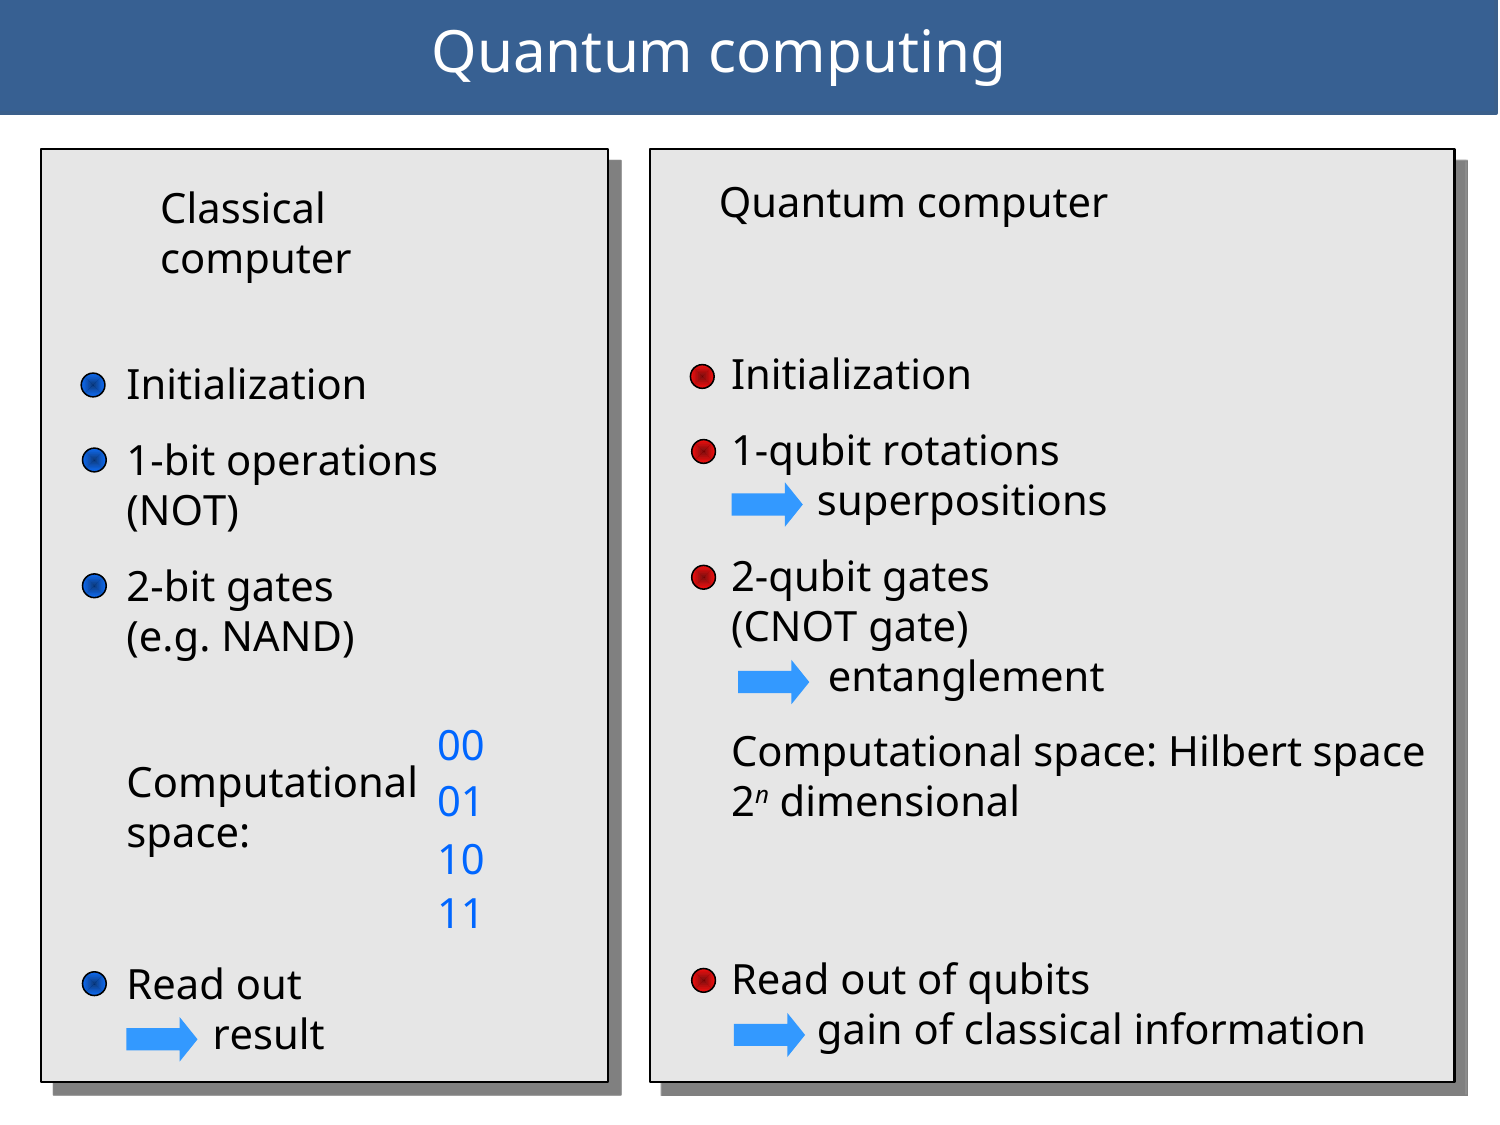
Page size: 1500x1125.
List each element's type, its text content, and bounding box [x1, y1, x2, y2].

text_box 11 [422, 879, 501, 946]
text_box 00 [422, 710, 501, 777]
text_box Initialization 1-qubit rotations superpositions 2-qubit gates (CNOT gate) entanglement Computational space: Hilbert space 2n dimensional Read out of qubits gain of classical information [716, 339, 1500, 1061]
text_box [738, 659, 810, 705]
text_box [41, 149, 609, 1083]
text_box Initialization 1-bit operations (NOT)‏ 2-bit gates (e.g. NAND) Computational space: Read out result [111, 350, 634, 1066]
text_box [126, 1017, 198, 1062]
text_box [733, 1012, 806, 1058]
text_box [649, 149, 1455, 1083]
list Quantum computing [156, 12, 1282, 98]
text_box 10 [422, 824, 501, 879]
text_box [731, 482, 803, 527]
text_box Quantum computer [704, 168, 1124, 234]
text_box 01 [422, 777, 501, 824]
text_box Classical computer [145, 173, 367, 290]
